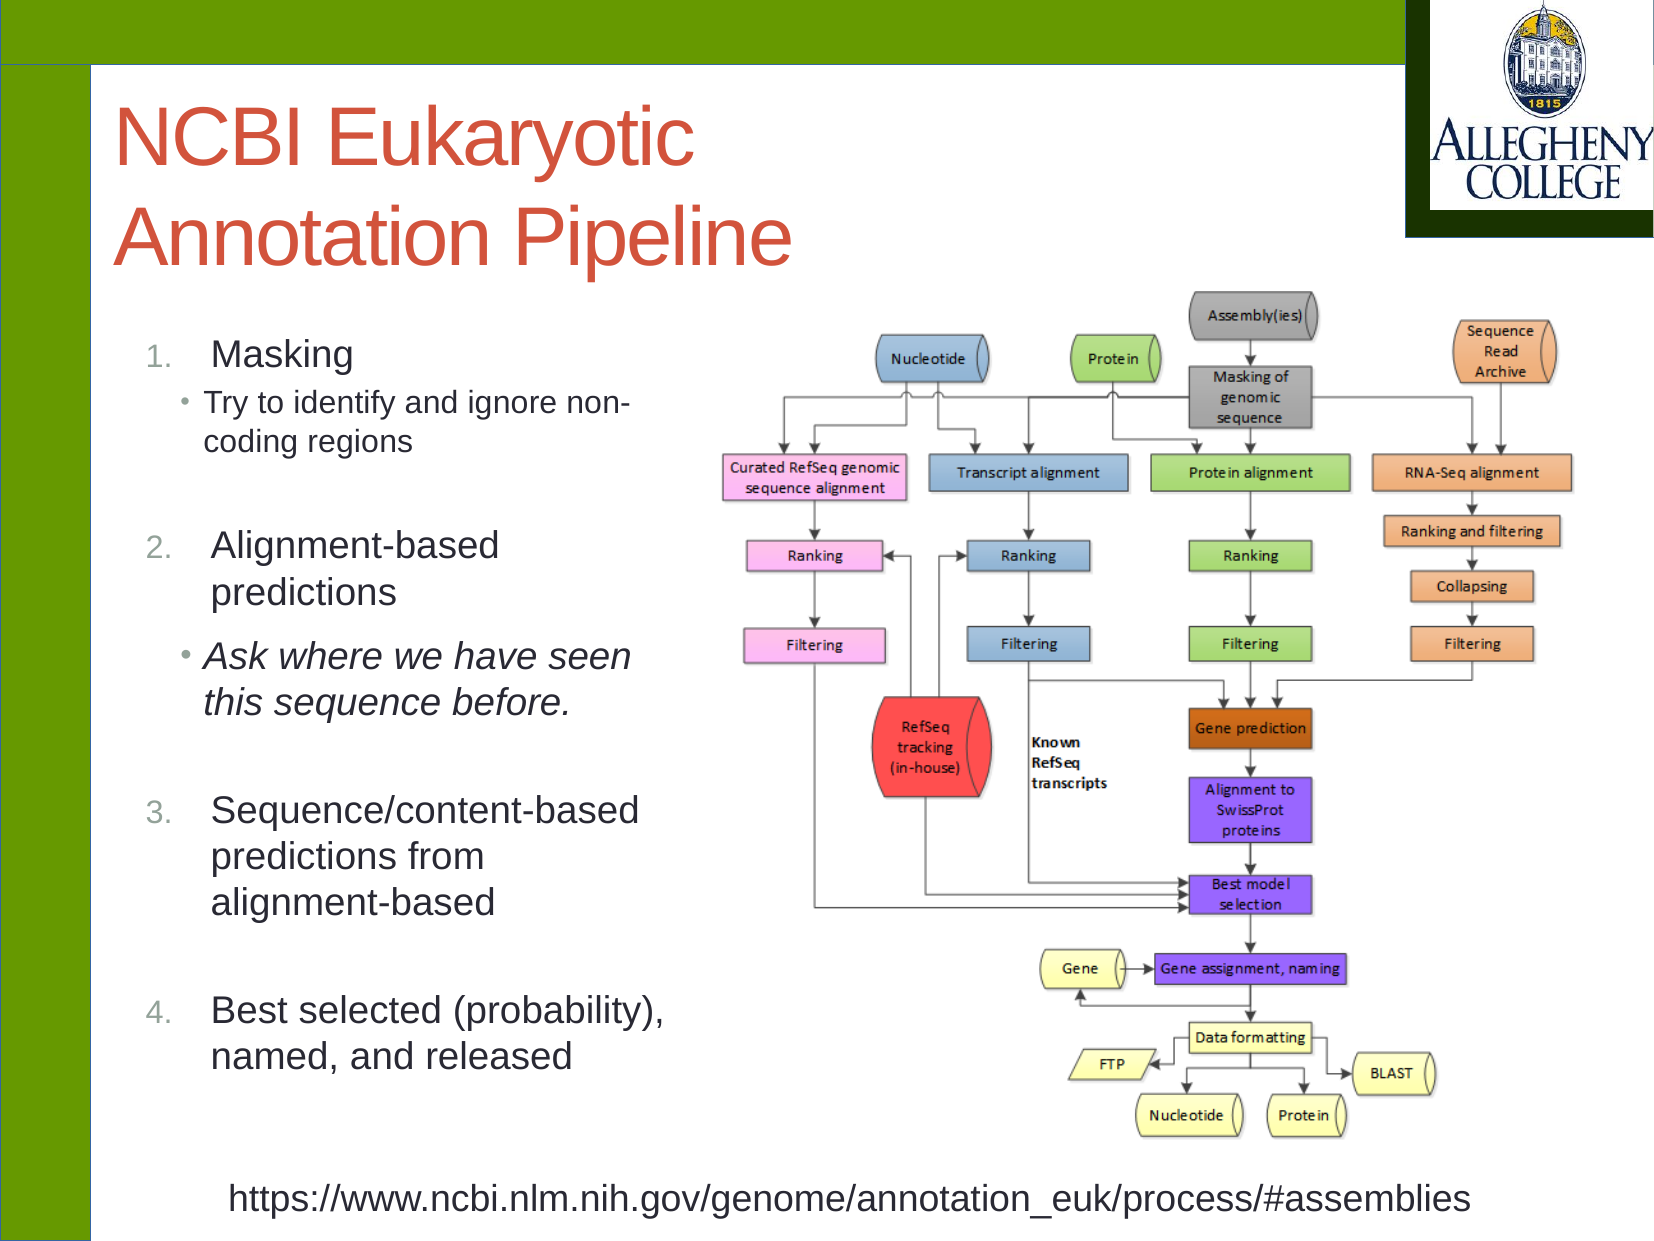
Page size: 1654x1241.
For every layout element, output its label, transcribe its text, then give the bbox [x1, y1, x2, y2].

text_box https://www.ncbi.nlm.nih.gov/genome/annotation_euk/process/#assemblies [213, 1166, 1567, 1227]
list Masking Try to identify and ignore non-coding regions Alignment-based predictions Ask where we have seen this sequence before. Sequence/content-based predictions from alignment-based Best selected (probability), named, and released [130, 321, 691, 1096]
picture [1430, 0, 1654, 210]
text_box [1449, 210, 1654, 238]
picture [720, 238, 1576, 1216]
text_box [0, 0, 1430, 1241]
title NCBI Eukaryotic Annotation Pipeline [98, 75, 1449, 289]
